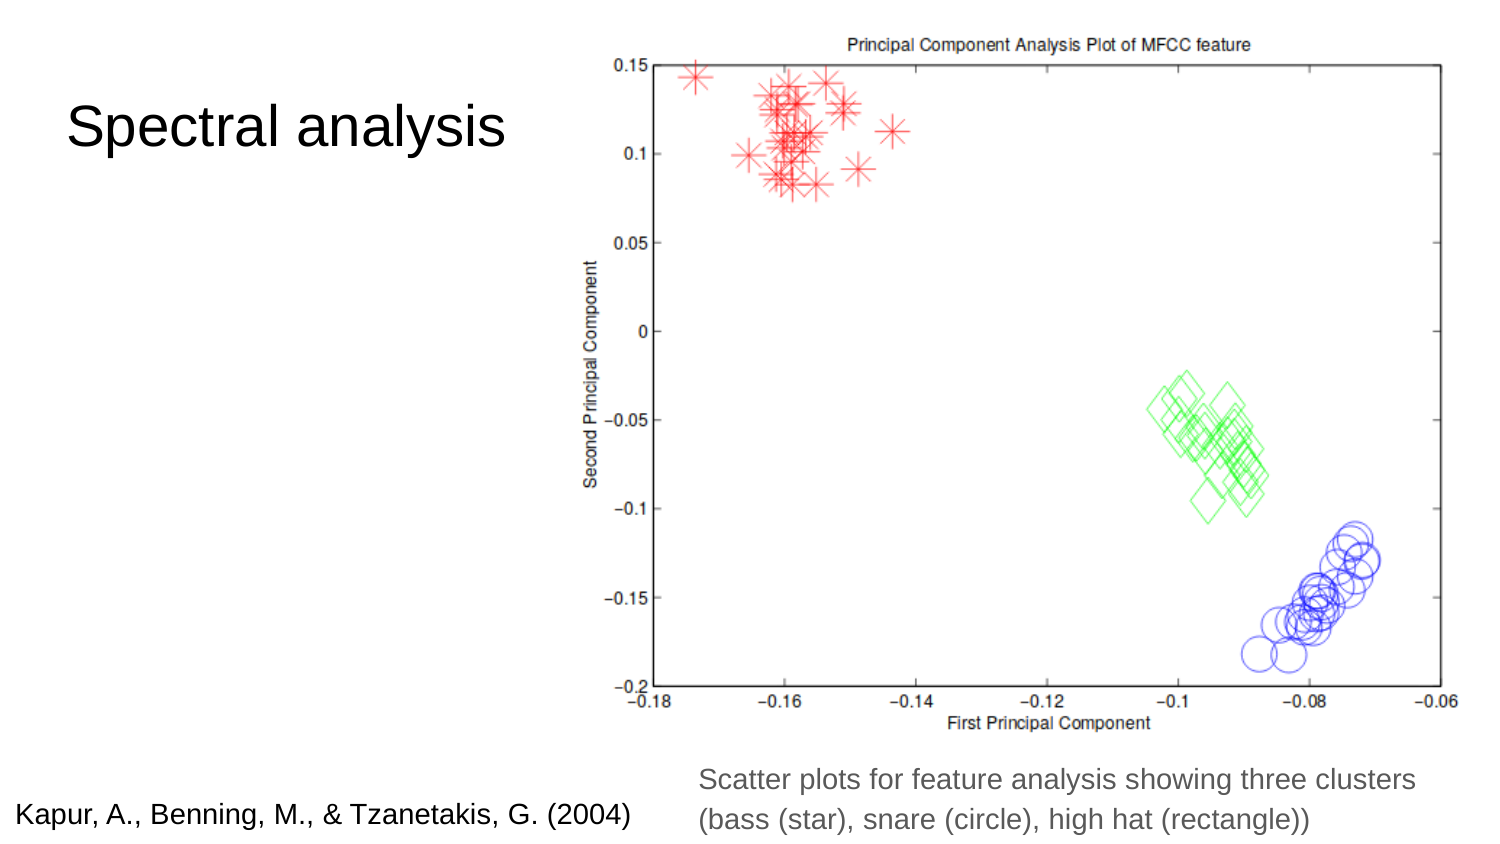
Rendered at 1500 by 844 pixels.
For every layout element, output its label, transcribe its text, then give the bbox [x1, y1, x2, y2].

text_box Scatter plots for feature analysis showing three clusters (bass (star), snare (circle), high hat (rectangle)) [683, 740, 1499, 844]
title Spectral analysis [51, 72, 553, 167]
picture [553, 15, 1485, 741]
text_box Kapur, A., Benning, M., & Tzanetakis, G. (2004) [0, 780, 651, 844]
